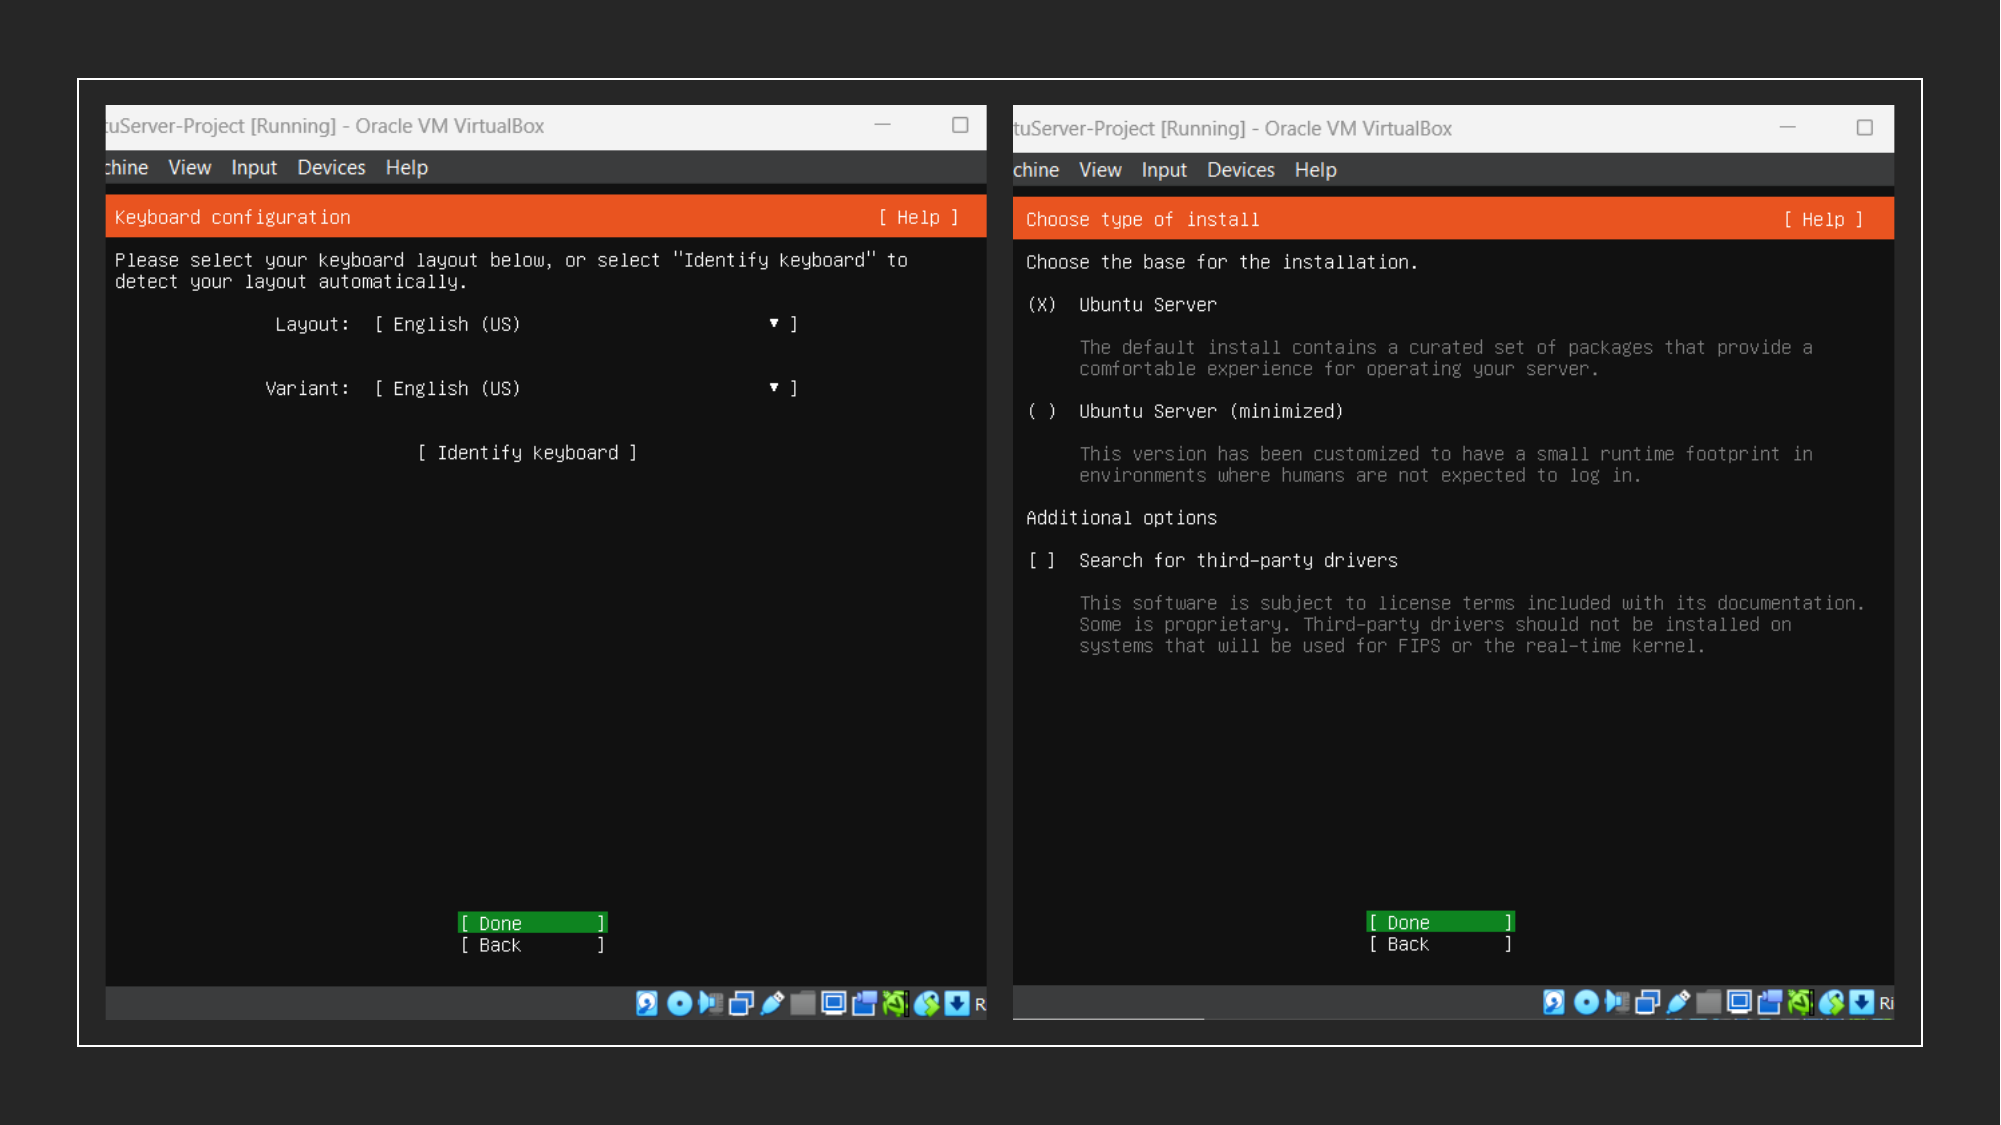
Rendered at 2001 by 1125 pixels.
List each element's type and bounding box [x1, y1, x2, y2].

picture [1013, 105, 1895, 1020]
picture [105, 105, 987, 1020]
text_box [0, 0, 2000, 1125]
